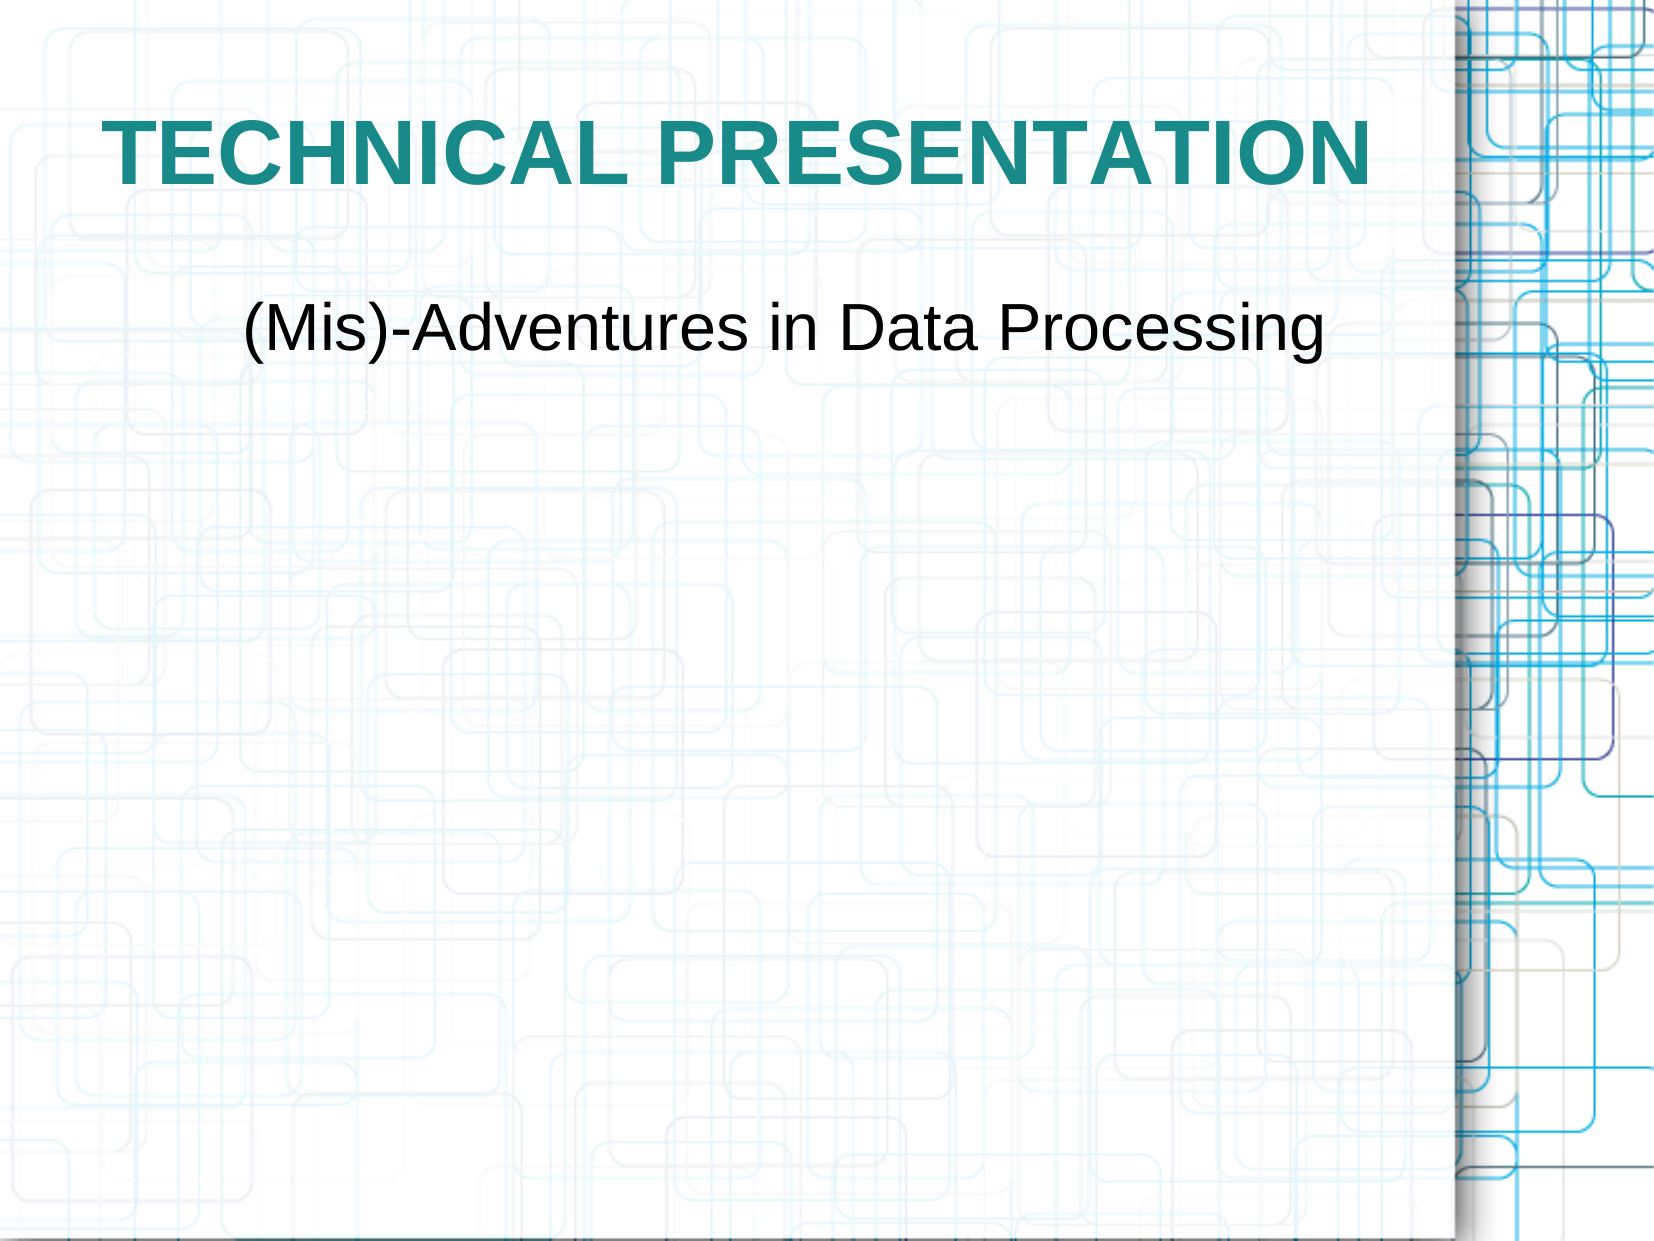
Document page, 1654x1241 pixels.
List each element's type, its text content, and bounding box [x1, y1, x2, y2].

title TECHNICAL PRESENTATION [59, 49, 1418, 257]
list (Mis)-Adventures in Data Processing [82, 290, 1418, 1010]
picture [0, 0, 1654, 1241]
